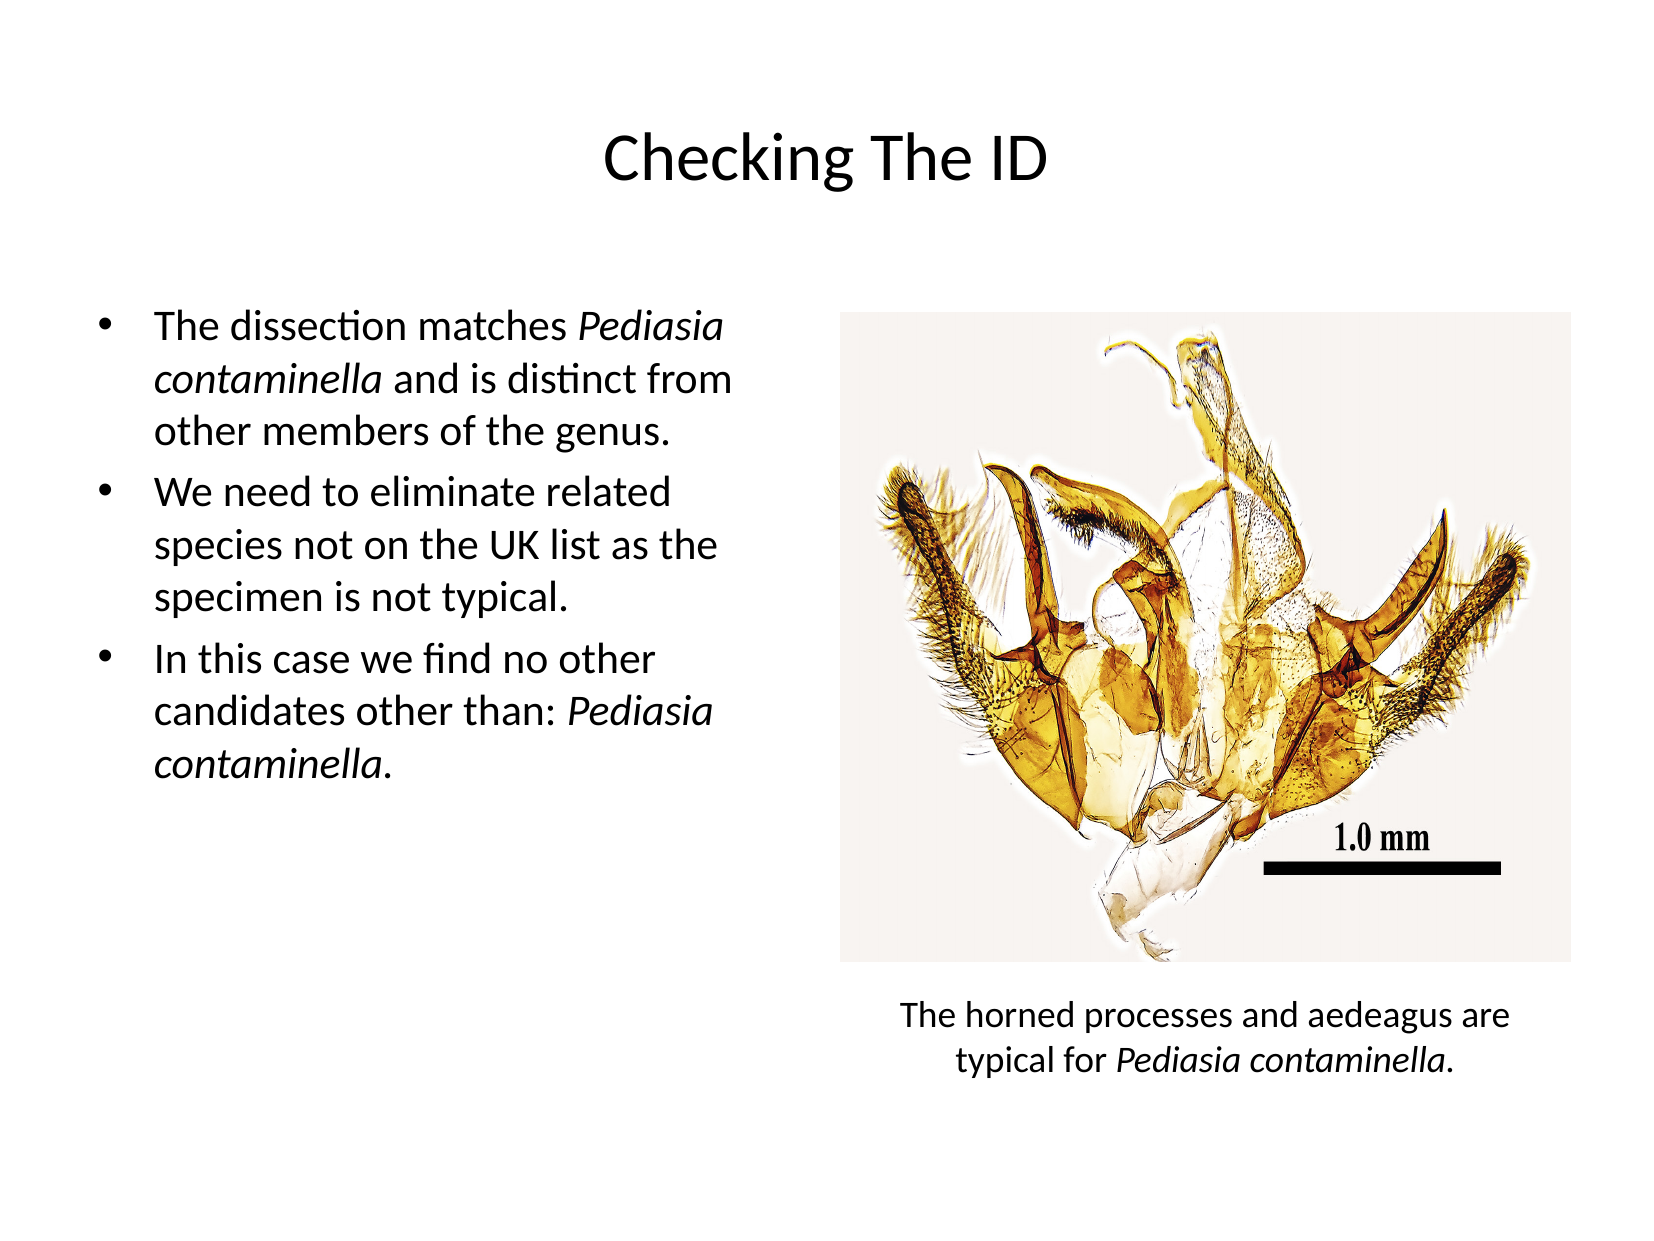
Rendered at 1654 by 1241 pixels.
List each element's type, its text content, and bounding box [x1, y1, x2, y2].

title Checking The ID [82, 49, 1571, 257]
text_box The horned processes and aedeagus are typical for Pediasia contaminella. [840, 982, 1571, 1106]
picture [840, 312, 1571, 962]
list The dissection matches Pediasia contaminella and is distinct from other members of the genus. We need to eliminate related species not on the UK list as the specimen is not typical. In this case we find no other candidates other than: Pediasia contaminella. [82, 289, 813, 1108]
